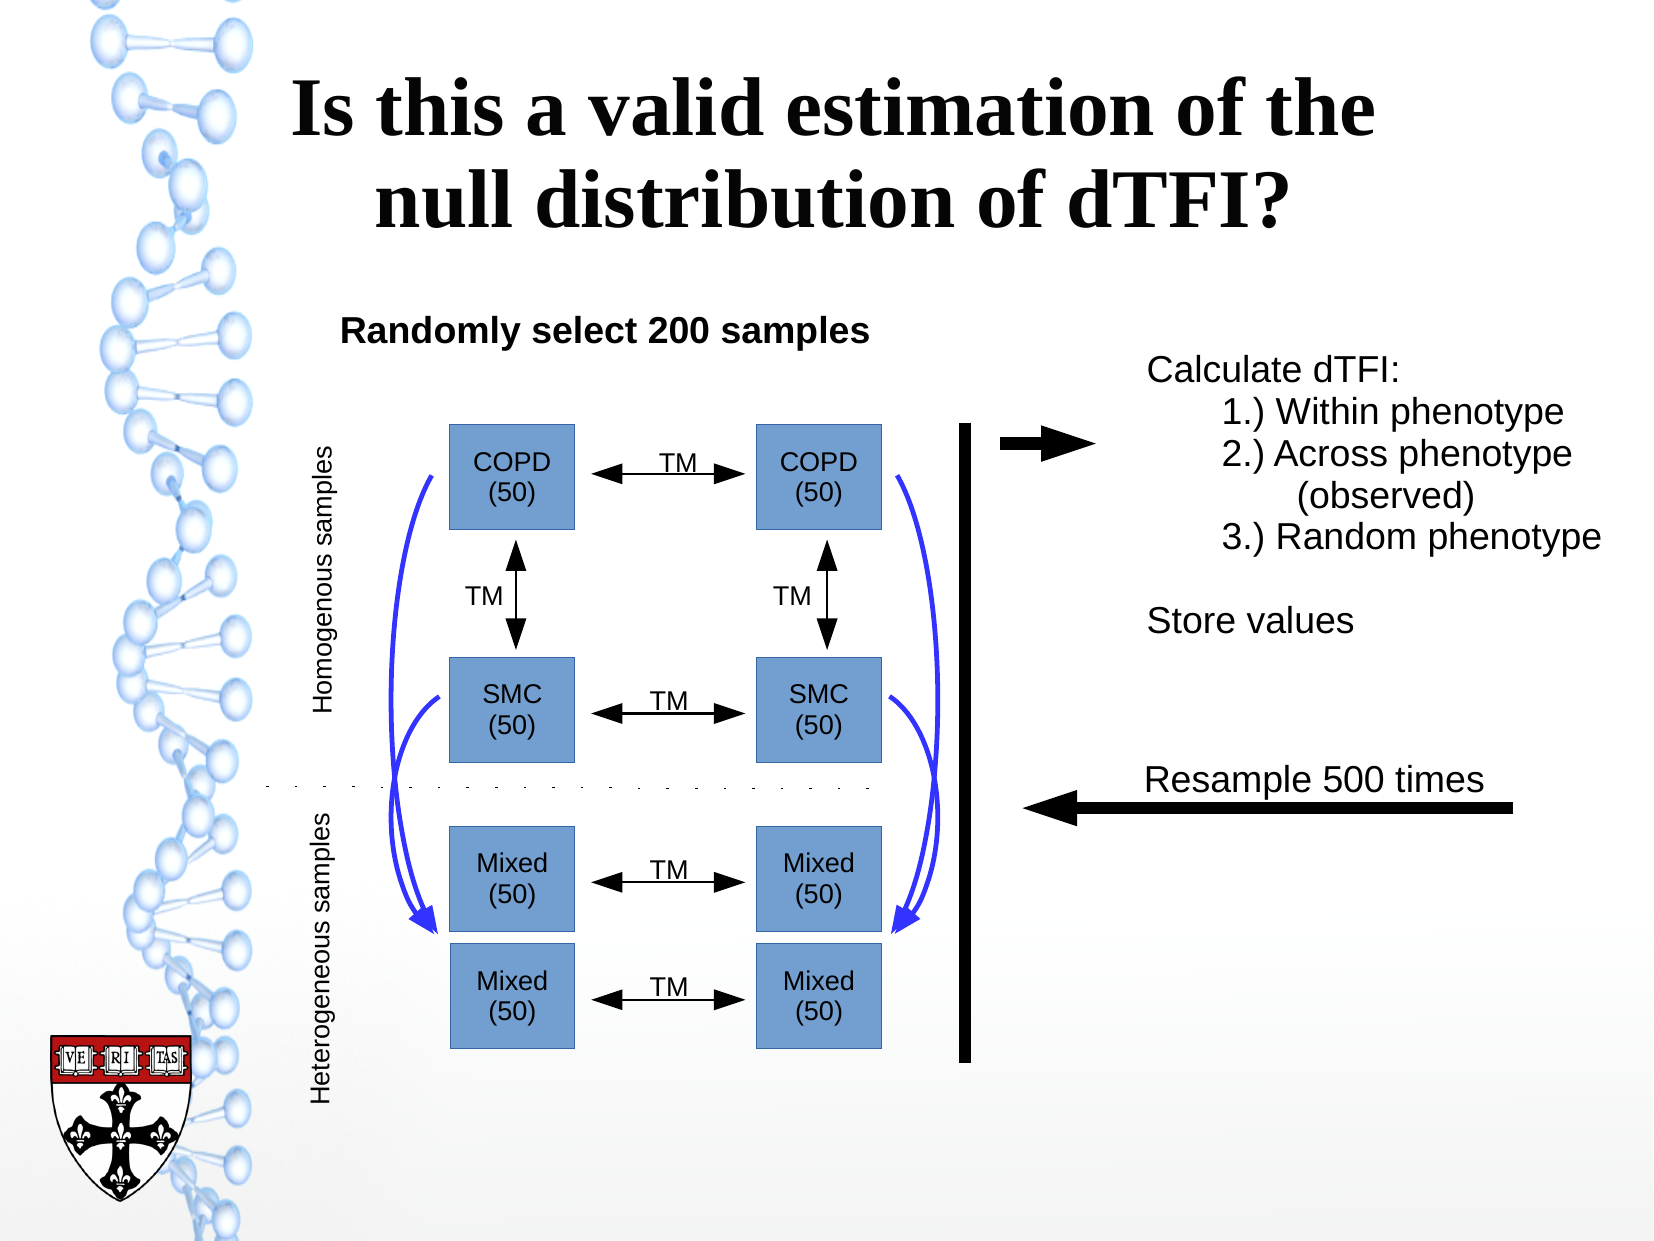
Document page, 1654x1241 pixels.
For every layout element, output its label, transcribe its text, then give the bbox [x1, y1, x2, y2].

text_box Heterogeneous samples [297, 798, 343, 1121]
text_box Homogenous samples [299, 431, 345, 730]
text_box Mixed (50) [756, 943, 882, 1049]
text_box Resample 500 times [1128, 751, 1500, 809]
text_box TM [758, 573, 833, 622]
text_box TM [643, 440, 715, 489]
text_box Mixed (50) [450, 943, 575, 1049]
text_box TM [634, 964, 706, 1013]
text_box COPD (50) [449, 424, 575, 530]
text_box TM [634, 678, 706, 727]
text_box TM [634, 847, 706, 896]
title Is this a valid estimation of the null distribution of dTFI? [253, 60, 1416, 246]
text_box Randomly select 200 samples [325, 302, 886, 360]
text_box COPD (50) [756, 424, 882, 530]
picture [0, 0, 1654, 1241]
text_box SMC (50) [449, 657, 575, 763]
text_box TM [449, 573, 529, 622]
text_box Calculate dTFI: 1.) Within phenotype 2.) Across phenotype (observed) 3.) Random phenotype Store values [1131, 340, 1625, 712]
text_box SMC (50) [756, 657, 882, 763]
text_box Mixed (50) [449, 826, 575, 932]
text_box Mixed (50) [756, 826, 882, 932]
